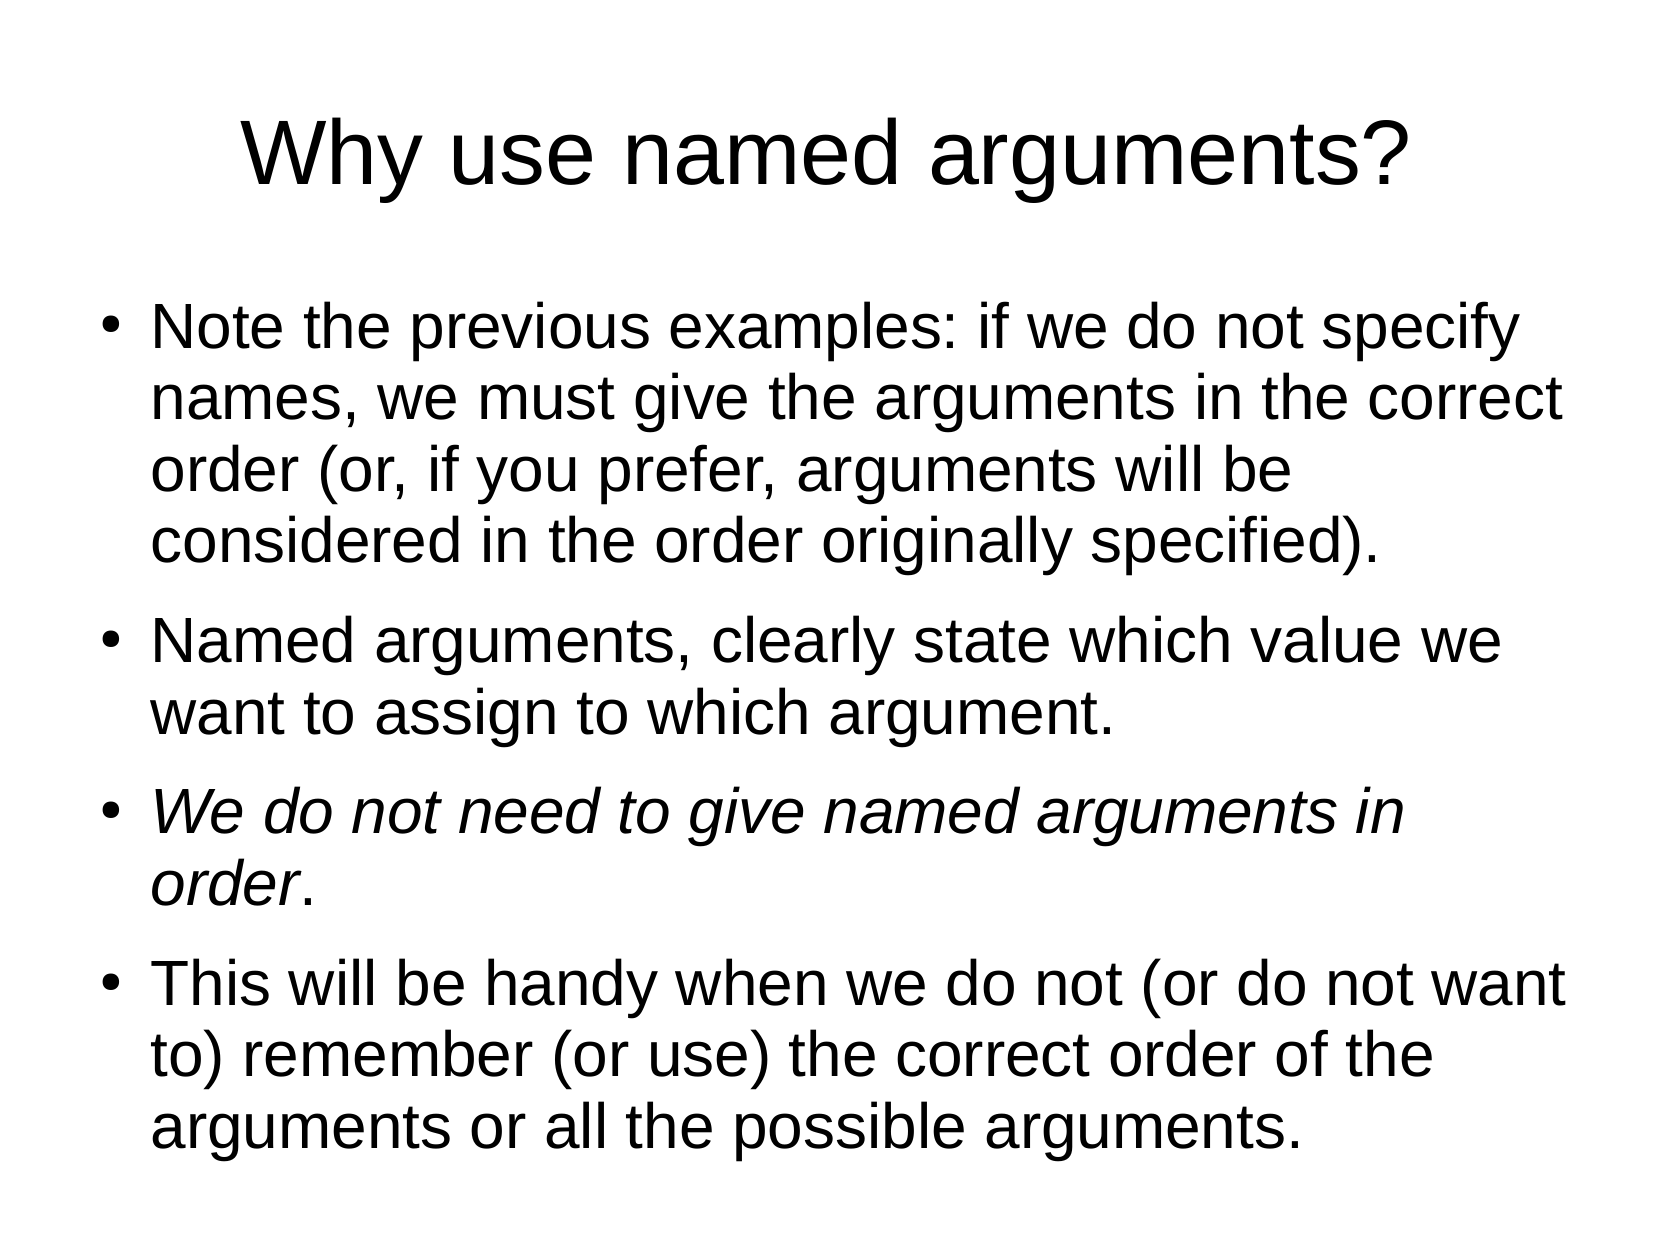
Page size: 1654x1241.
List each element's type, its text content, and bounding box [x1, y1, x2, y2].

title Why use named arguments? [82, 49, 1571, 257]
list Note the previous examples: if we do not specify names, we must give the arguments in the correct order (or, if you prefer, arguments will be considered in the order originally specified). Named arguments, clearly state which value we want to assign to which argument. We do not need to give named arguments in order. This will be handy when we do not (or do not want to) remember (or use) the correct order of the arguments or all the possible arguments. [82, 290, 1571, 1170]
